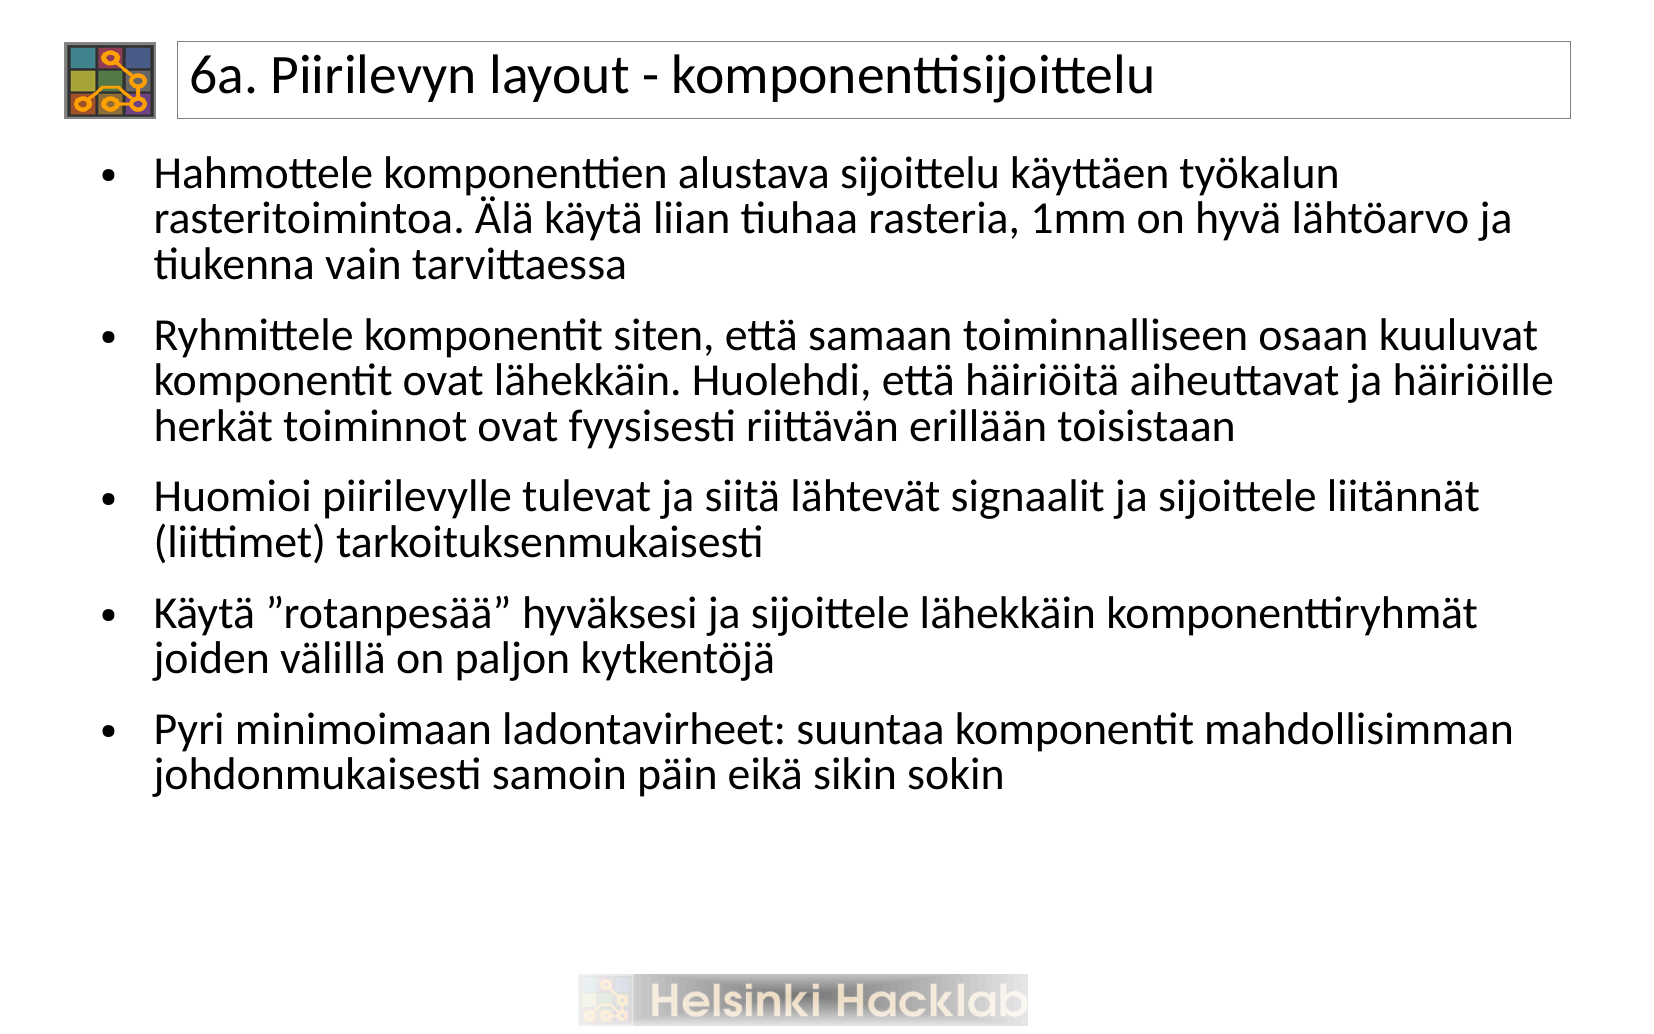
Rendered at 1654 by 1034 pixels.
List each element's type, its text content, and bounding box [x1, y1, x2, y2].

list Hahmottele komponenttien alustava sijoittelu käyttäen työkalun rasteritoimintoa. Älä käytä liian tiuhaa rasteria, 1mm on hyvä lähtöarvo ja tiukenna vain tarvittaessa Ryhmittele komponentit siten, että samaan toiminnalliseen osaan kuuluvat komponentit ovat lähekkäin. Huolehdi, että häiriöitä aiheuttavat ja häiriöille herkät toiminnot ovat fyysisesti riittävän erillään toisistaan Huomioi piirilevylle tulevat ja siitä lähtevät signaalit ja sijoittele liitännät (liittimet) tarkoituksenmukaisesti Käytä ”rotanpesää” hyväksesi ja sijoittele lähekkäin komponenttiryhmät joiden välillä on paljon kytkentöjä Pyri minimoimaan ladontavirheet: suuntaa komponentit mahdollisimman johdonmukaisesti samoin päin eikä sikin sokin [82, 153, 1571, 922]
title 6a. Piirilevyn layout - komponenttisijoittelu [177, 41, 1571, 119]
picture [64, 42, 156, 119]
